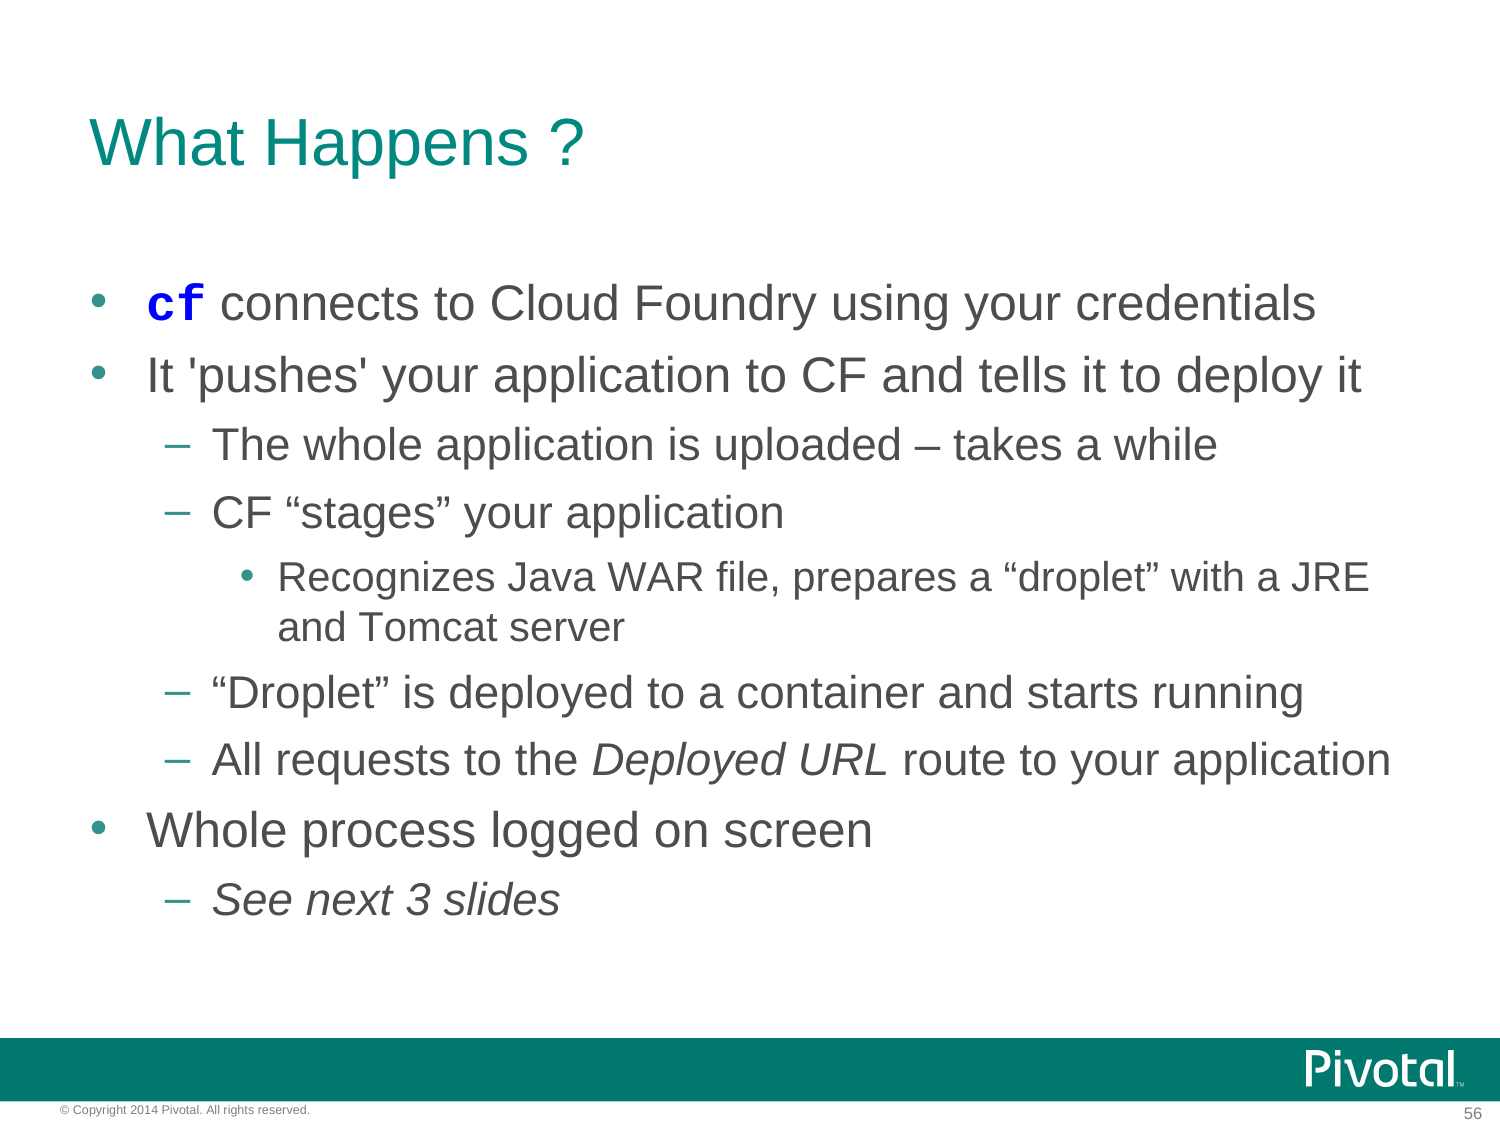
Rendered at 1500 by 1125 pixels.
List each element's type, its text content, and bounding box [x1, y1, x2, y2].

list cf connects to Cloud Foundry using your credentials It 'pushes' your application to CF and tells it to deploy it The whole application is uploaded – takes a while CF “stages” your application Recognizes Java WAR file, prepares a “droplet” with a JRE and Tomcat server “Droplet” is deployed to a container and starts running All requests to the Deployed URL route to your application Whole process logged on screen See next 3 slides [75, 262, 1426, 1068]
picture [1306, 1050, 1464, 1087]
title What Happens ? [75, 45, 1426, 233]
